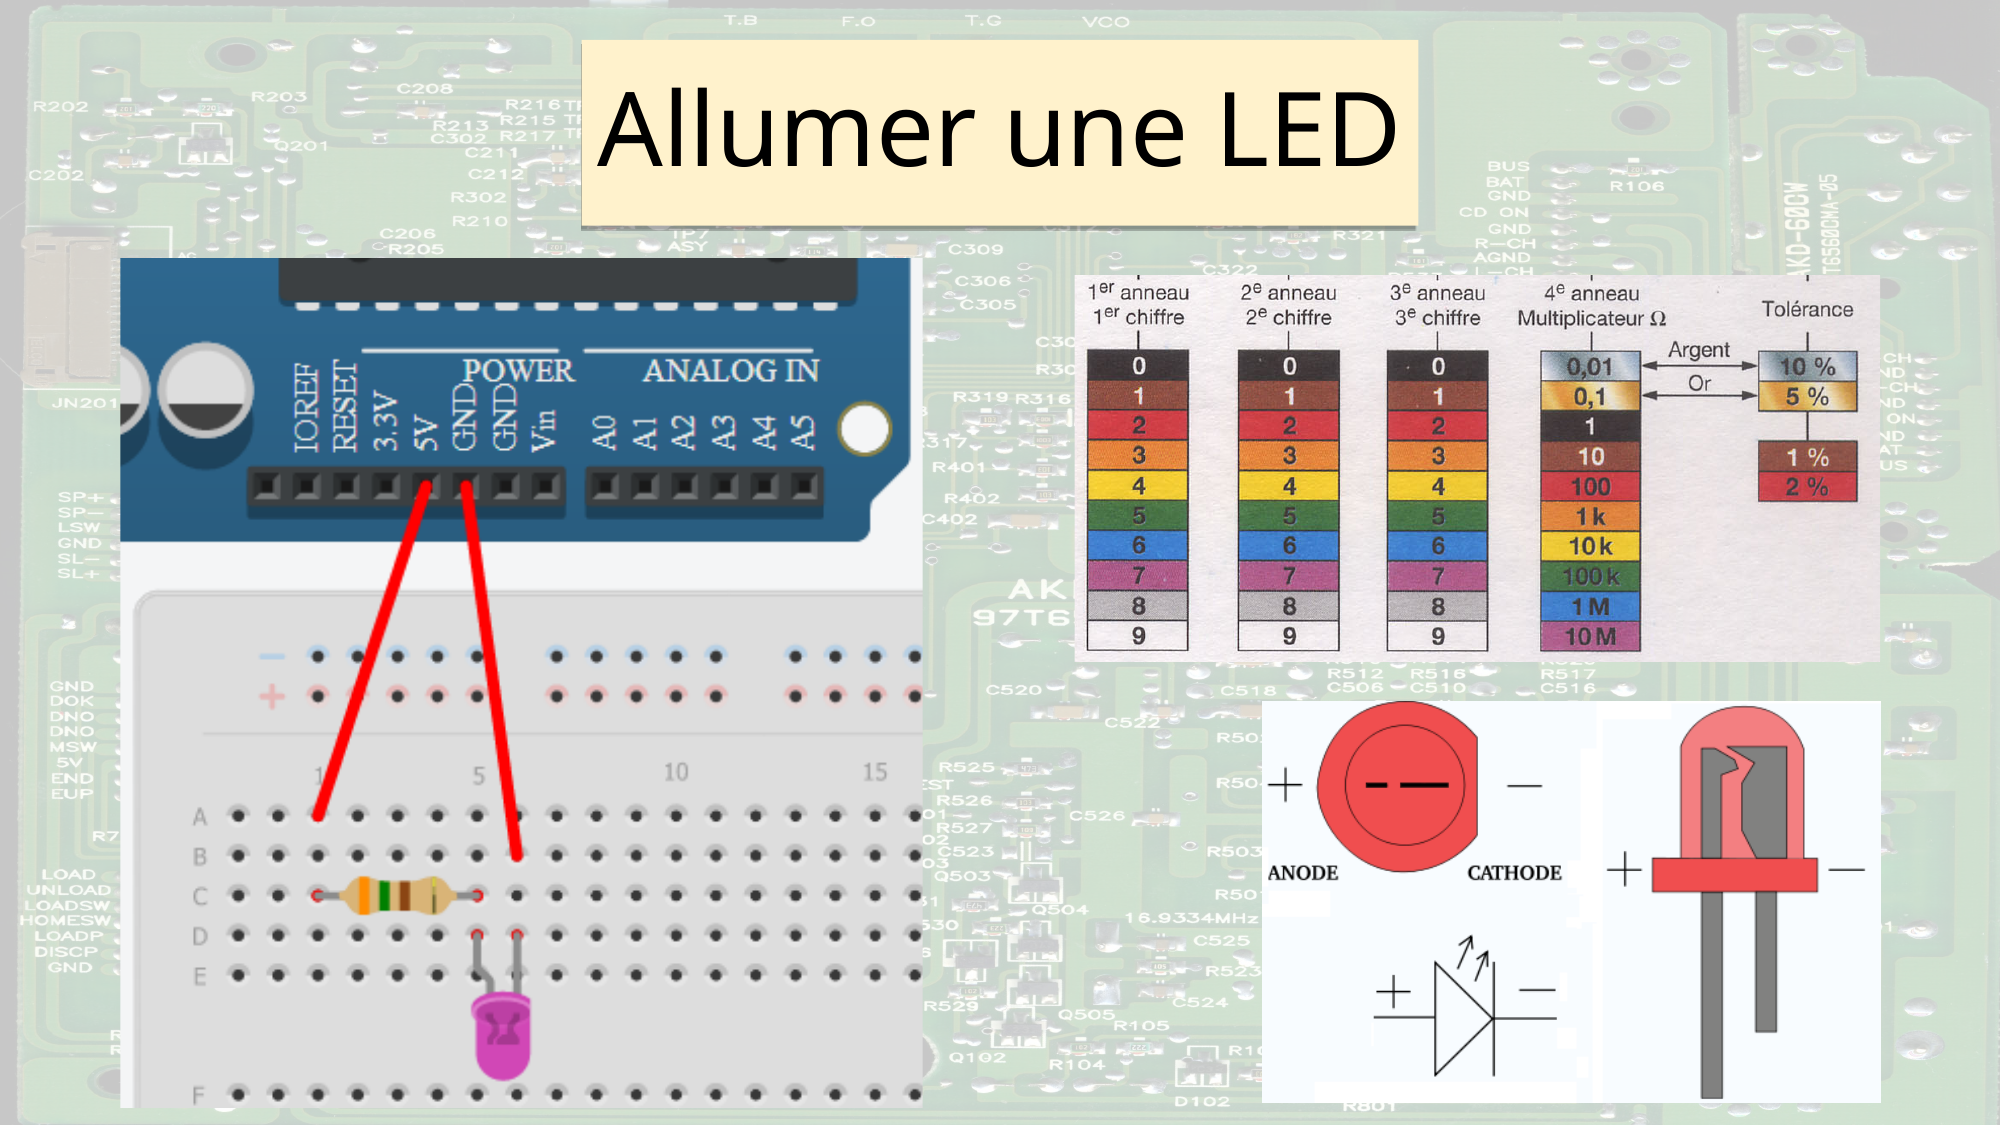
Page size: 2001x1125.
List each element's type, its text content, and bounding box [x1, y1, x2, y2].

picture [1074, 275, 1881, 662]
picture [1262, 701, 1881, 1103]
title Allumer une LED [581, 39, 1419, 226]
picture [120, 258, 923, 1108]
